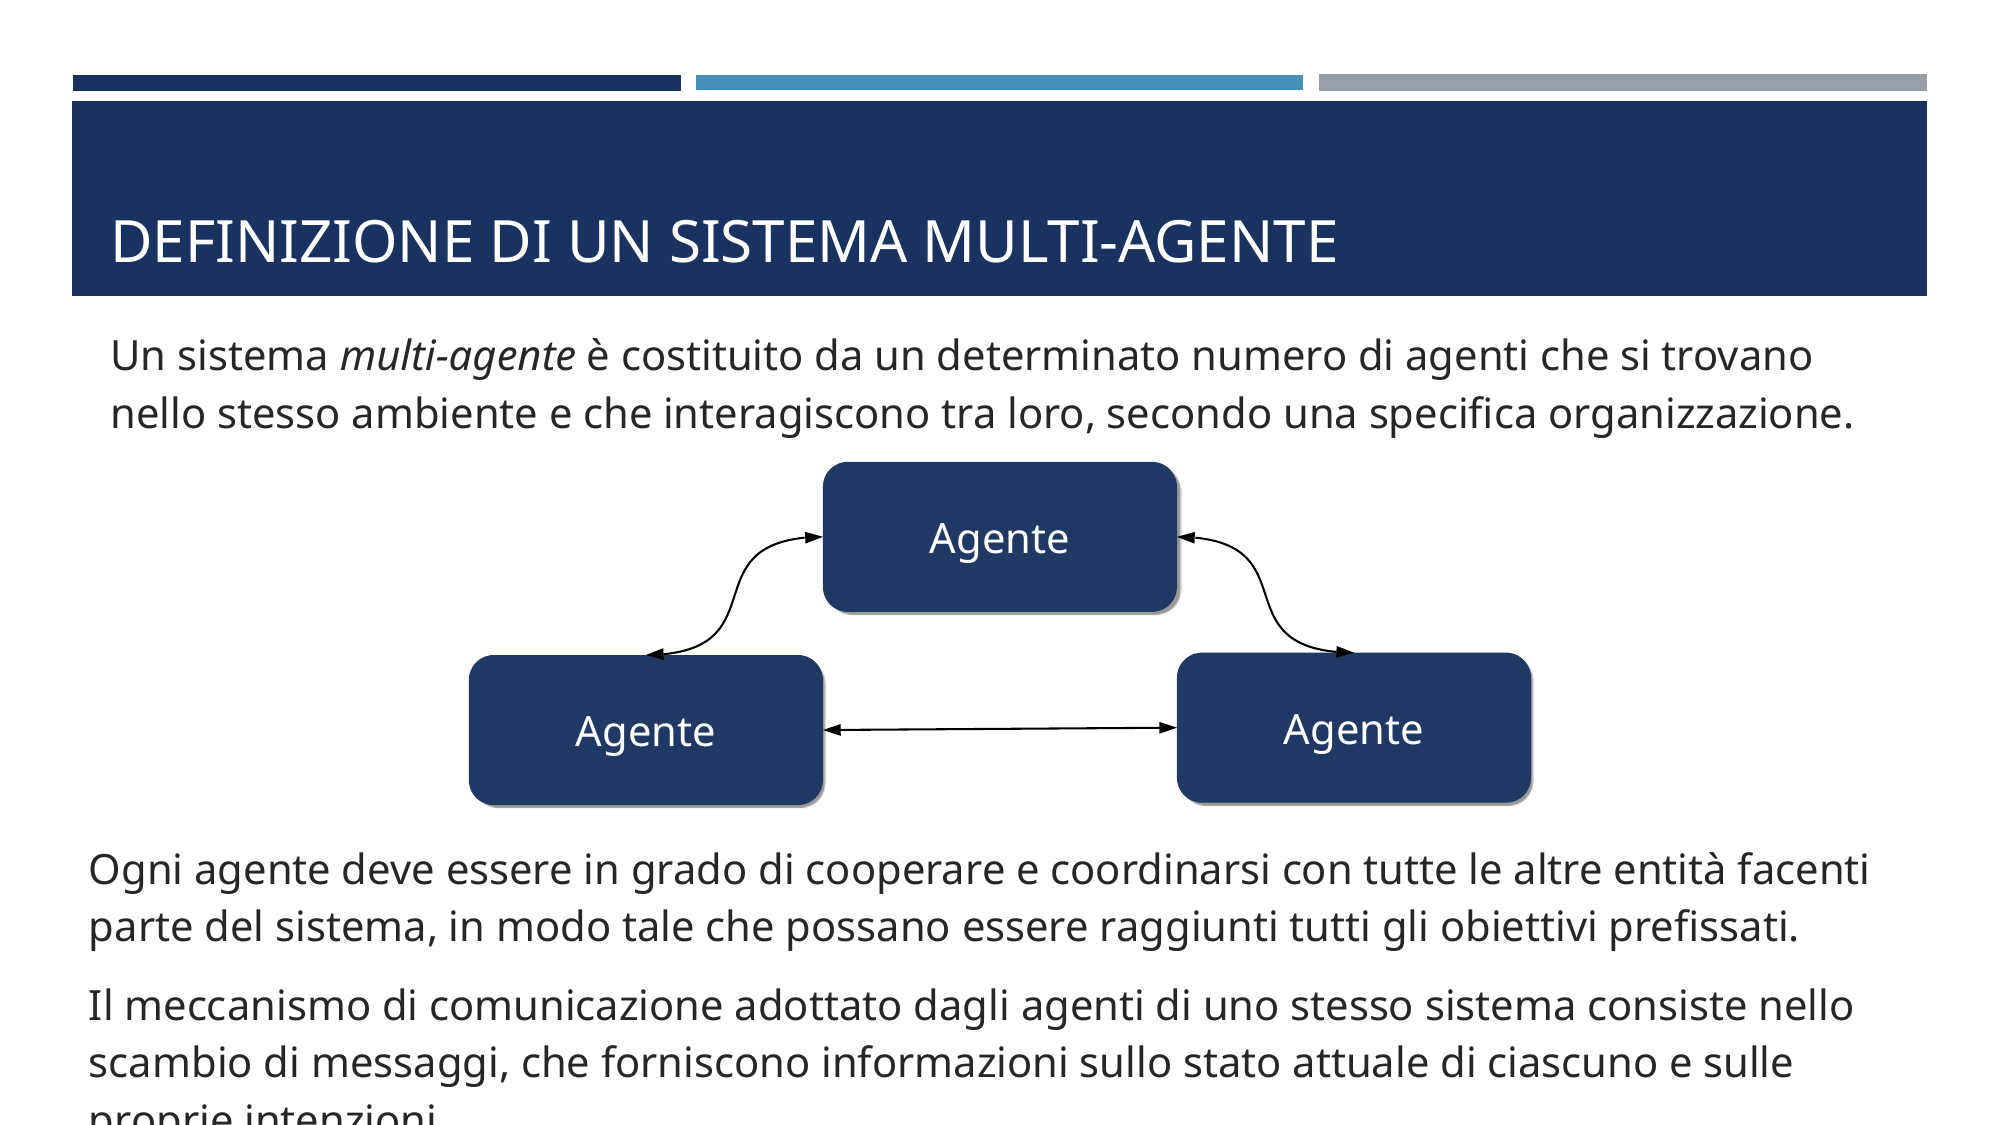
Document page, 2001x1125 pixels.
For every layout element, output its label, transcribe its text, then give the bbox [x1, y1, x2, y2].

text_box Ogni agente deve essere in grado di cooperare e coordinarsi con tutte le altre entità facenti parte del sistema, in modo tale che possano essere raggiunti tutti gli obiettivi prefissati. Il meccanismo di comunicazione adottato dagli agenti di uno stesso sistema consiste nello scambio di messaggi, che forniscono informazioni sullo stato attuale di ciascuno e sulle proprie intenzioni. [73, 827, 1927, 1109]
text_box Un sistema multi-agente è costituito da un determinato numero di agenti che si trovano nello stesso ambiente e che interagiscono tra loro, secondo una specifica organizzazione. [95, 313, 1905, 441]
text_box Agente [822, 461, 1178, 612]
text_box Agente [1176, 652, 1532, 803]
text_box Agente [468, 655, 823, 806]
title Definizione di un sistema multi-agente [95, 115, 1905, 282]
